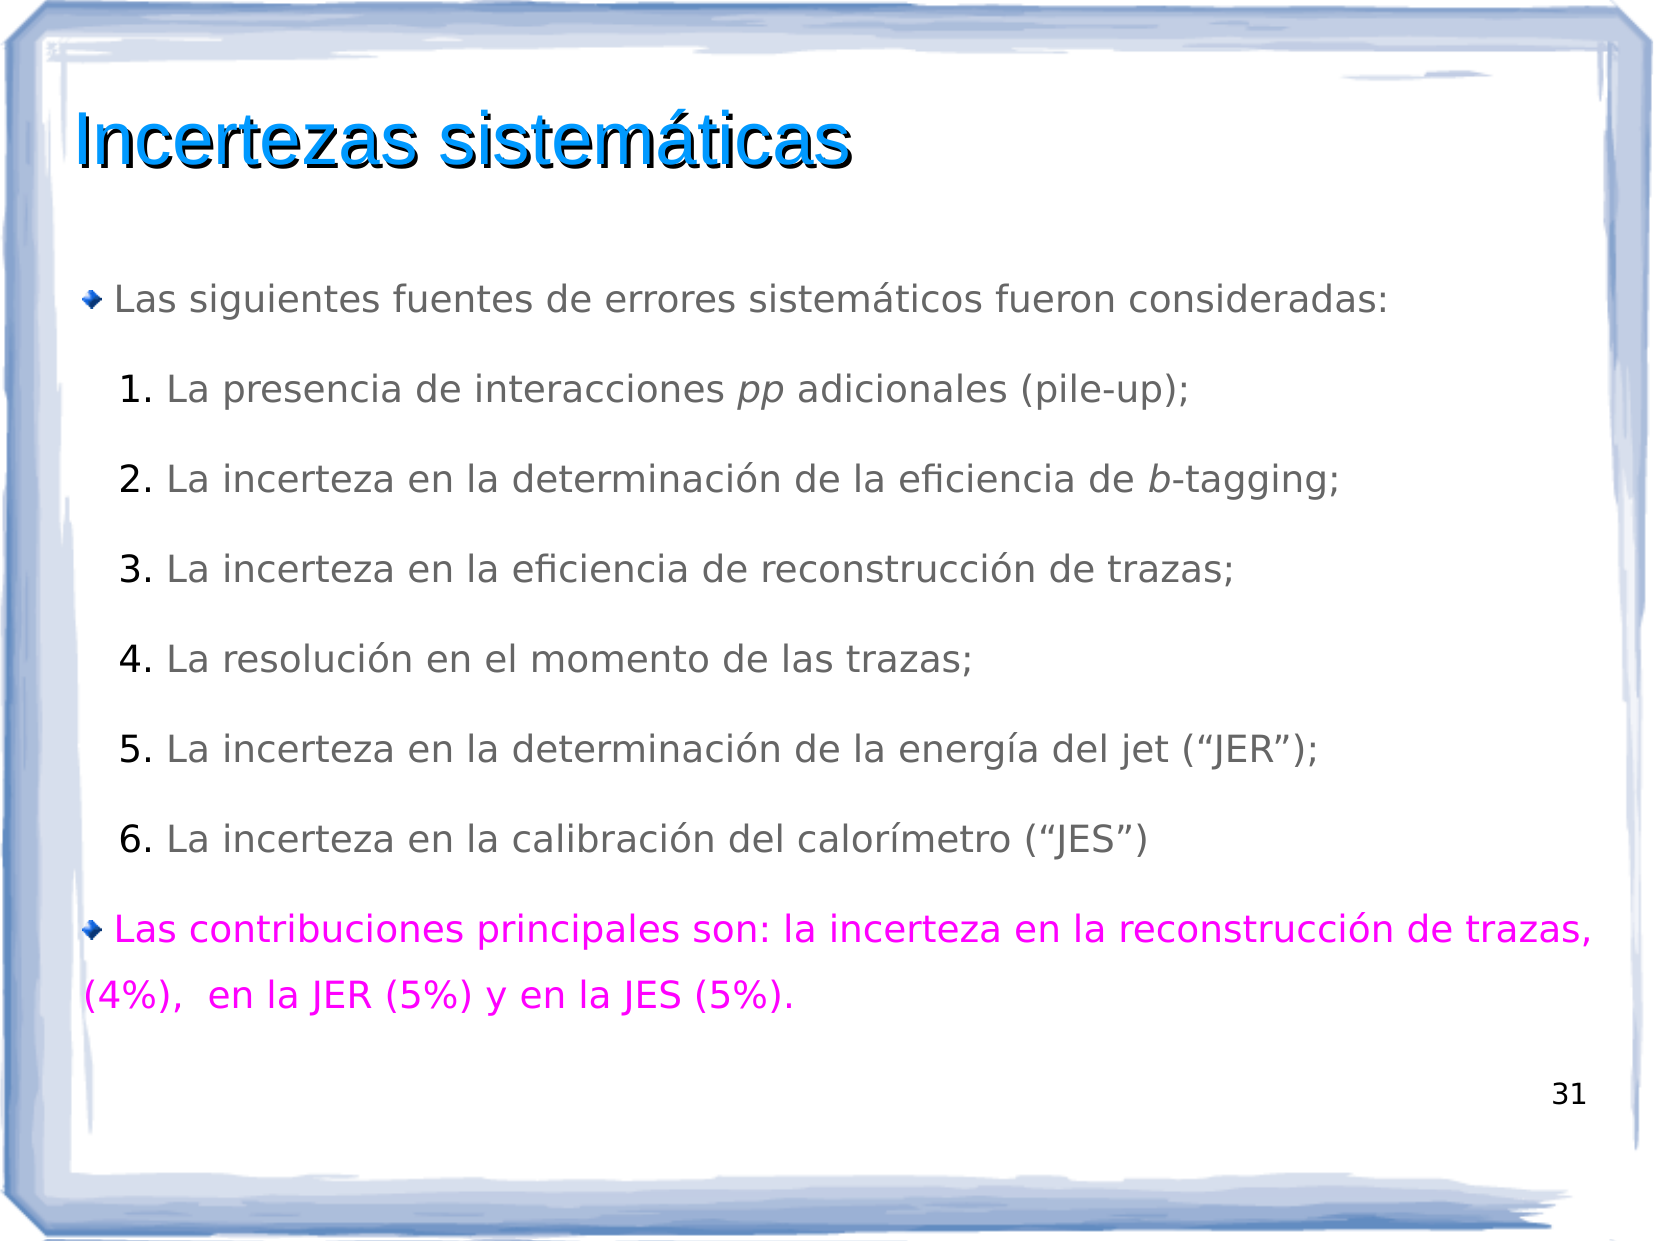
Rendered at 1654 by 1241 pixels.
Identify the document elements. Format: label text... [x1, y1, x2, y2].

title Incertezas sistemáticas [72, 65, 1455, 212]
text_box Las siguientes fuentes de errores sistemáticos fueron consideradas: La presencia de interacciones pp adicionales (pile-up); La incerteza en la determinación de la eficiencia de b-tagging; La incerteza en la eficiencia de reconstrucción de trazas; La resolución en el momento de las trazas; La incerteza en la determinación de la energía del jet (“JER”); La incerteza en la calibración del calorímetro (“JES”) Las contribuciones principales son: la incerteza en la reconstrucción de trazas, (4%), en la JER (5%) y en la JES (5%). [68, 248, 1653, 1208]
picture [0, 0, 1654, 1241]
